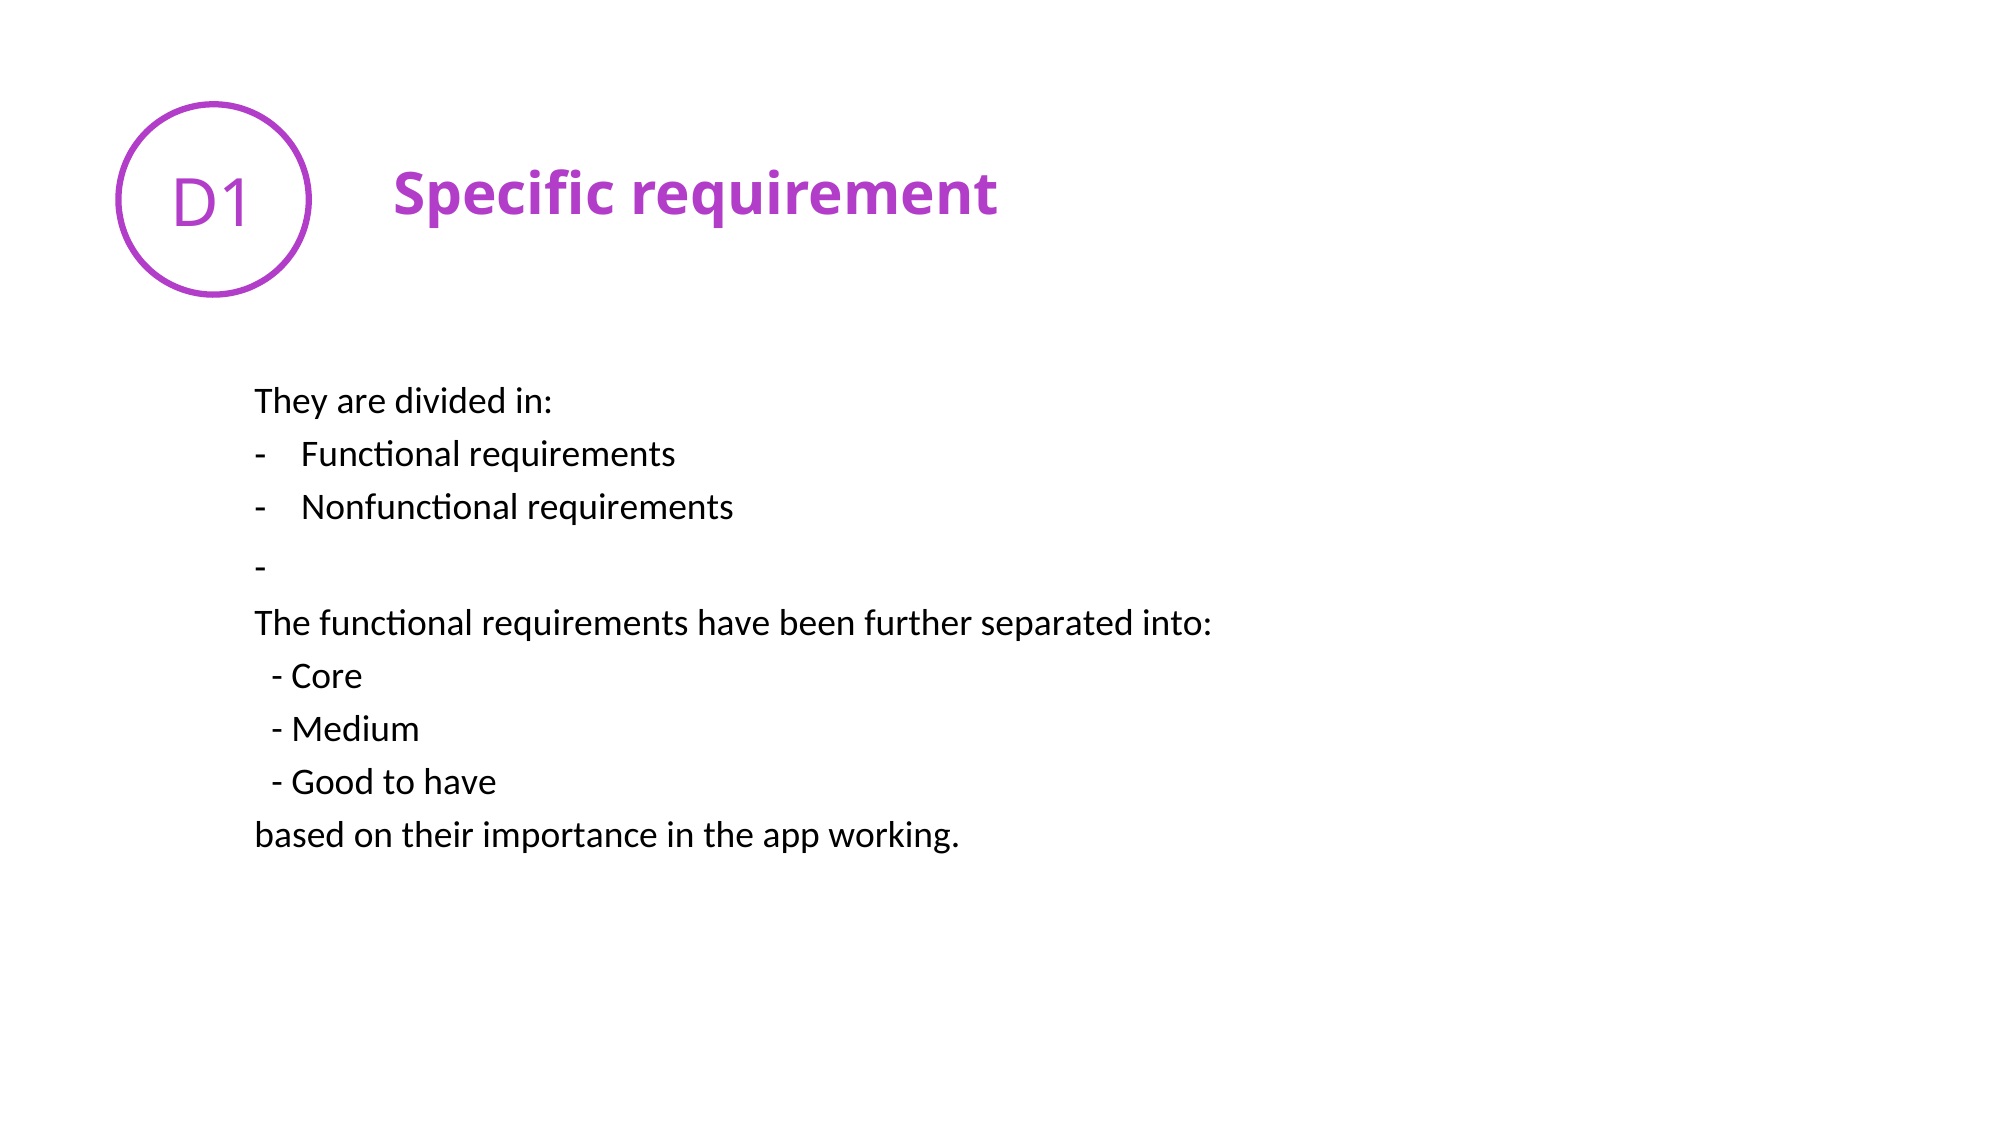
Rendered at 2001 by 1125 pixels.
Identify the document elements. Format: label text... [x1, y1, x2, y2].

text_box They are divided in: Functional requirements Nonfunctional requirements The functional requirements have been further separated into: - Core - Medium - Good to have based on their importance in the app working. [239, 373, 1570, 942]
list Specific requirement [378, 156, 1162, 273]
text_box D1 [118, 104, 309, 295]
